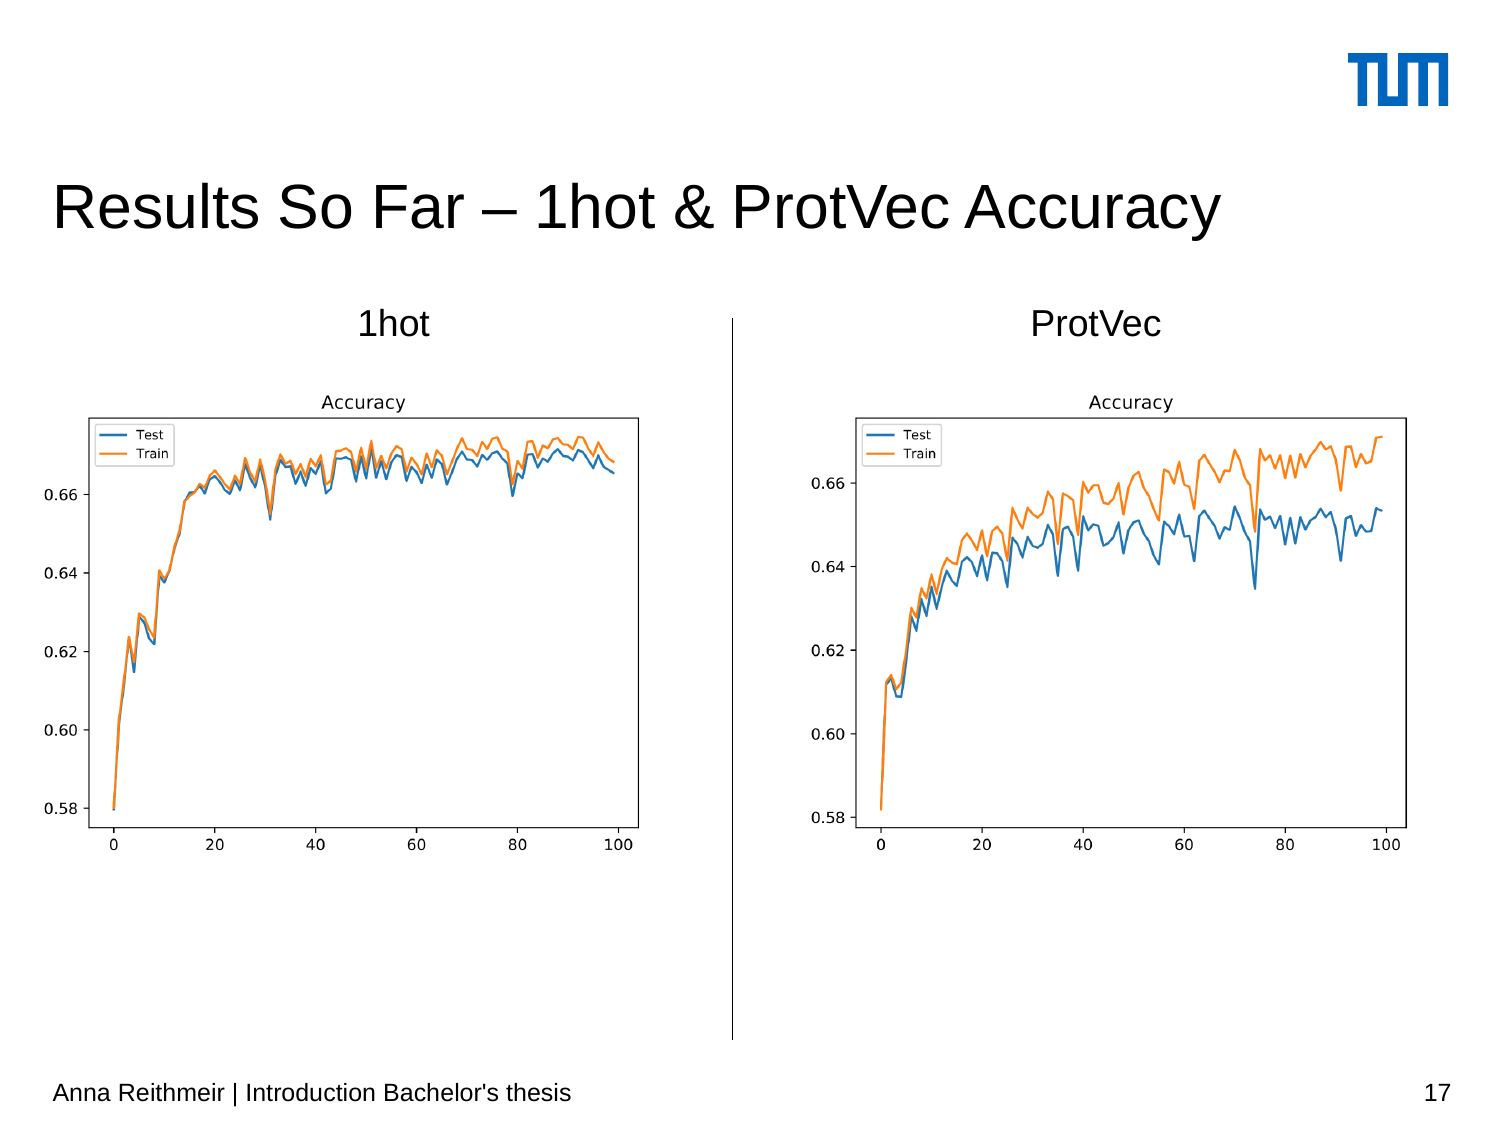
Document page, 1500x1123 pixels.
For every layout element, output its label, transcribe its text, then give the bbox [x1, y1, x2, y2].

title Results So Far – 1hot & ProtVec Accuracy [52, 171, 1453, 242]
picture [0, 354, 709, 886]
text_box ProtVec [1015, 295, 1177, 353]
picture [767, 354, 1477, 886]
text_box 1hot [342, 295, 445, 353]
